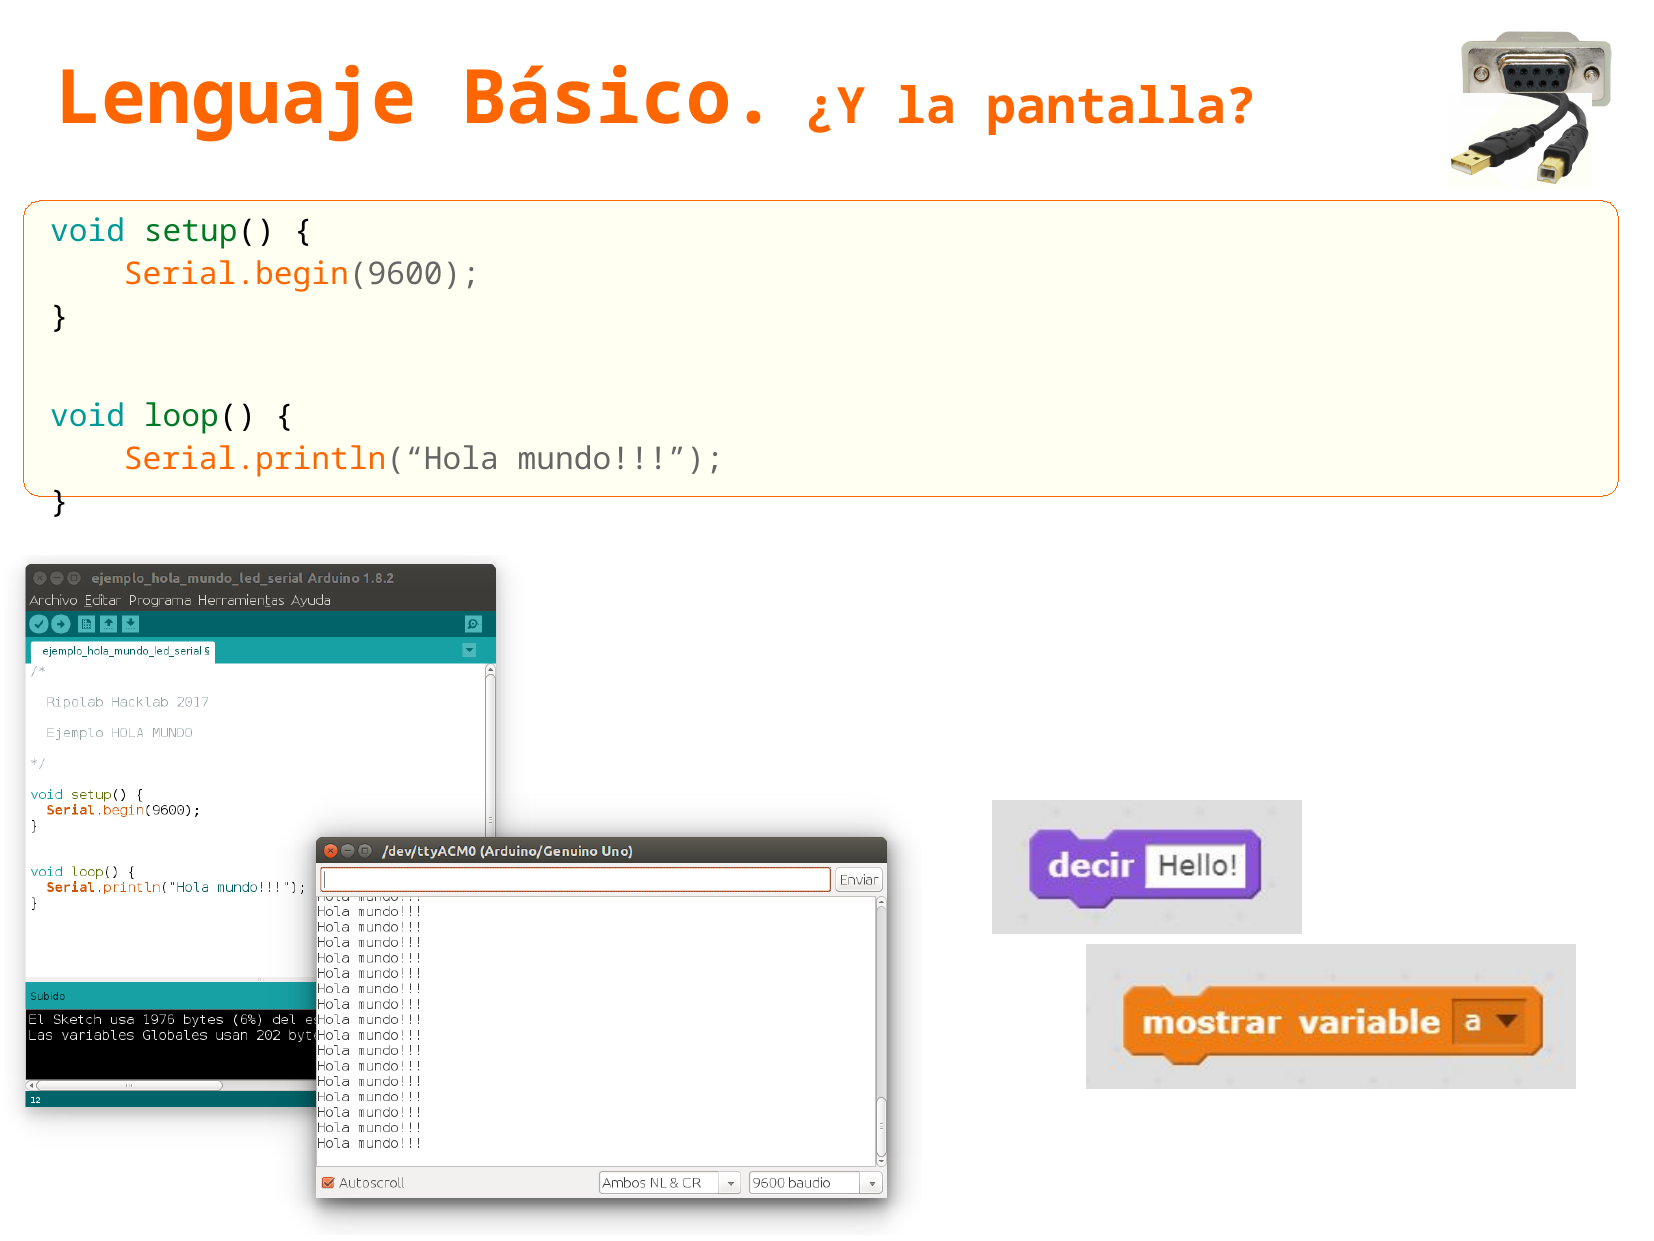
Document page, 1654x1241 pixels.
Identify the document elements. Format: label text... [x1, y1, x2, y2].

text_box Lenguaje Básico. ¿Y la pantalla? [41, 35, 1642, 199]
picture [992, 800, 1302, 934]
picture [4, 555, 922, 1235]
text_box [23, 201, 35, 496]
picture [1444, 20, 1630, 189]
text_box void setup() { Serial.begin(9600); } void loop() { Serial.println(“Hola mundo!!!”); } [35, 200, 1453, 556]
text_box [1453, 200, 1619, 497]
picture [1086, 944, 1576, 1089]
